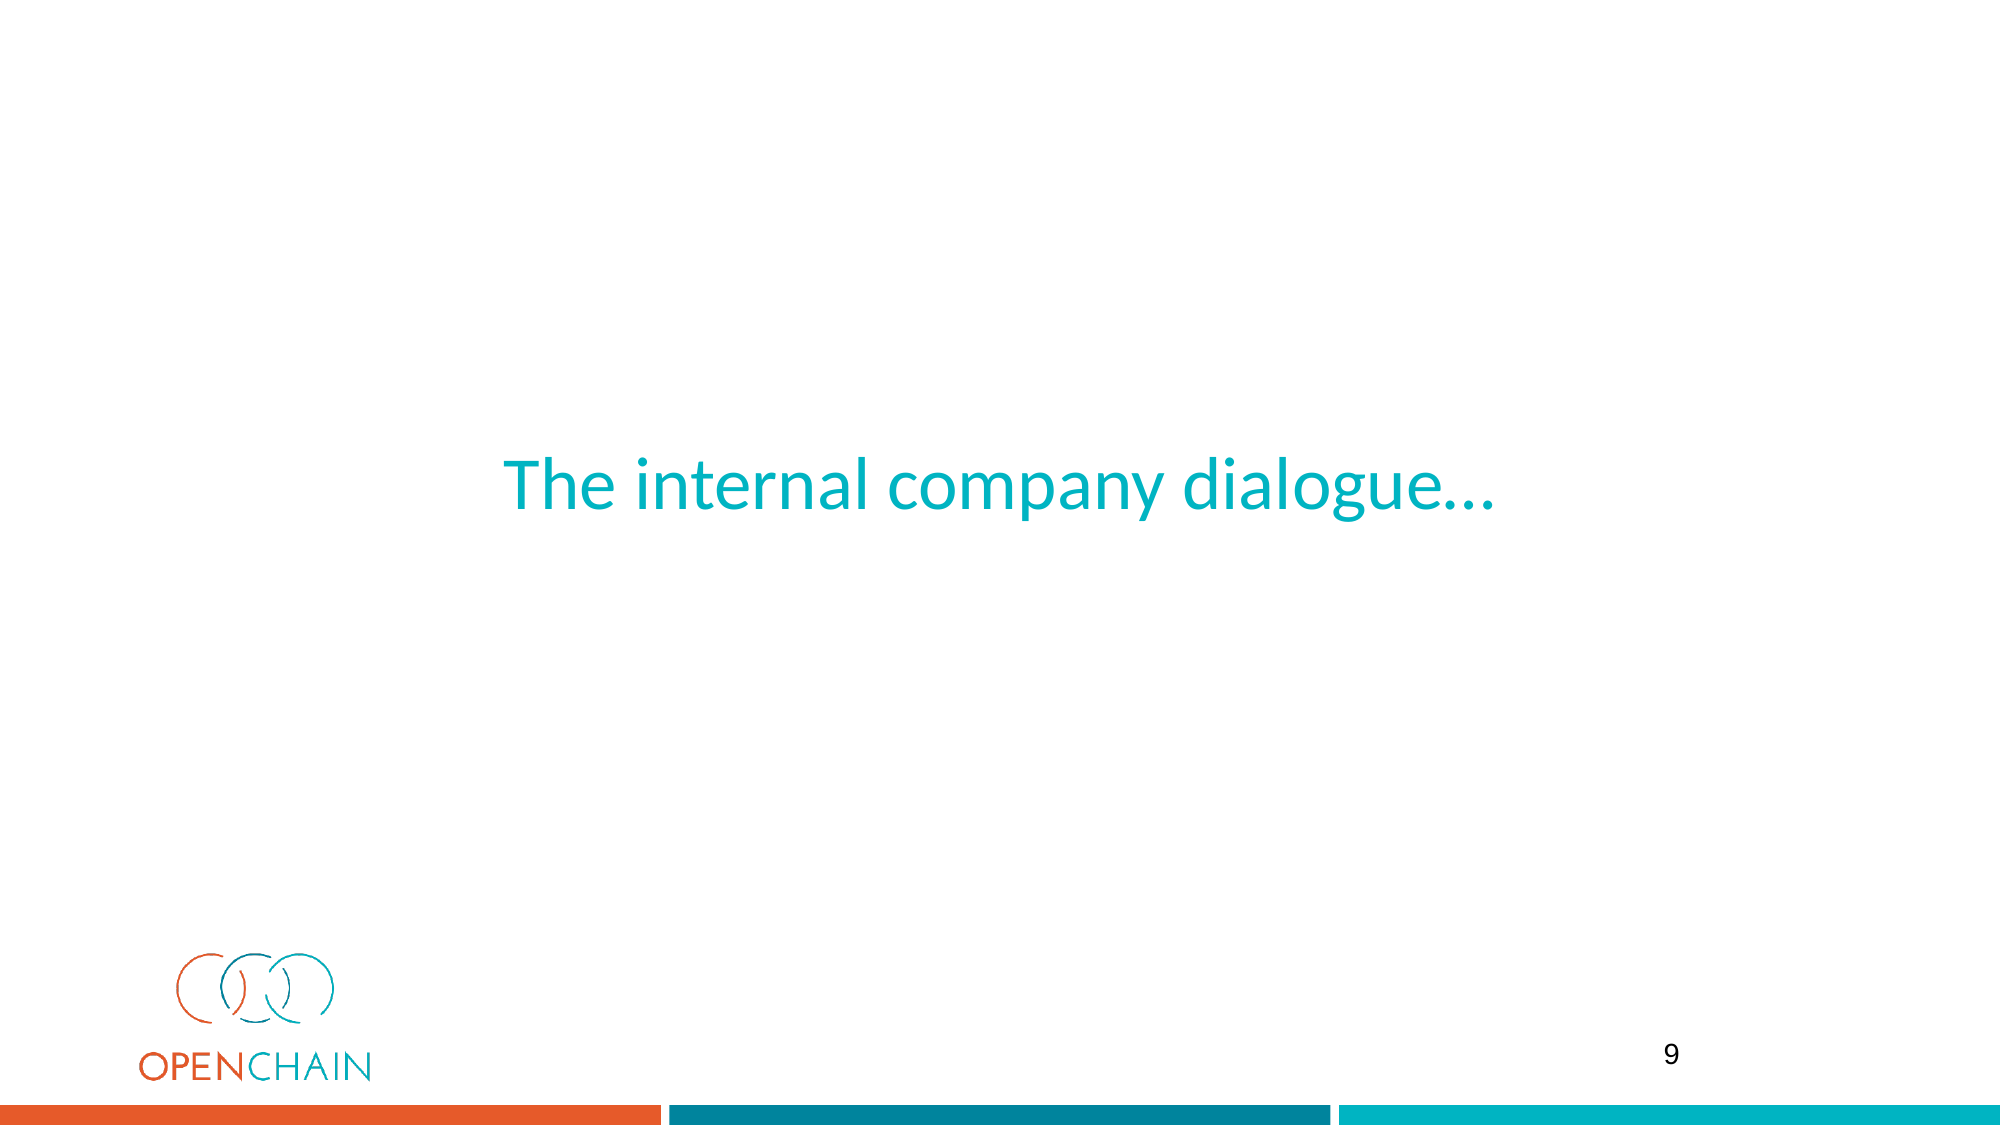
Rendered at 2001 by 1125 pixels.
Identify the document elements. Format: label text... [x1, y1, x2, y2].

title The internal company dialogue… [137, 376, 1863, 594]
picture [137, 951, 372, 1082]
slide_number <number> [1648, 1022, 1863, 1083]
